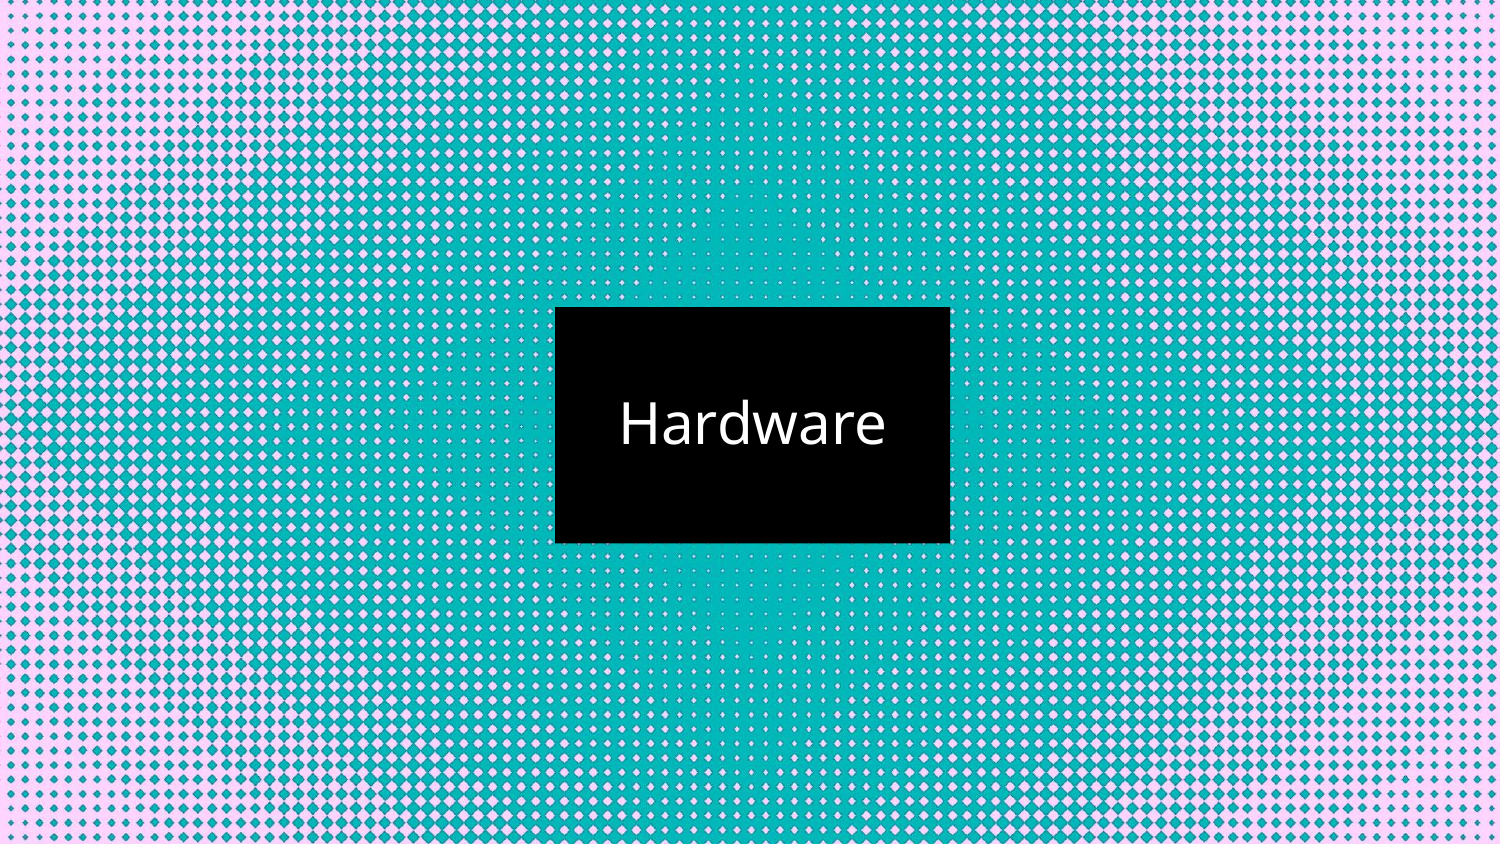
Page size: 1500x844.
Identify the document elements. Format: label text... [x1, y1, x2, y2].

picture [0, 0, 1500, 844]
text_box Hardware [555, 307, 951, 544]
